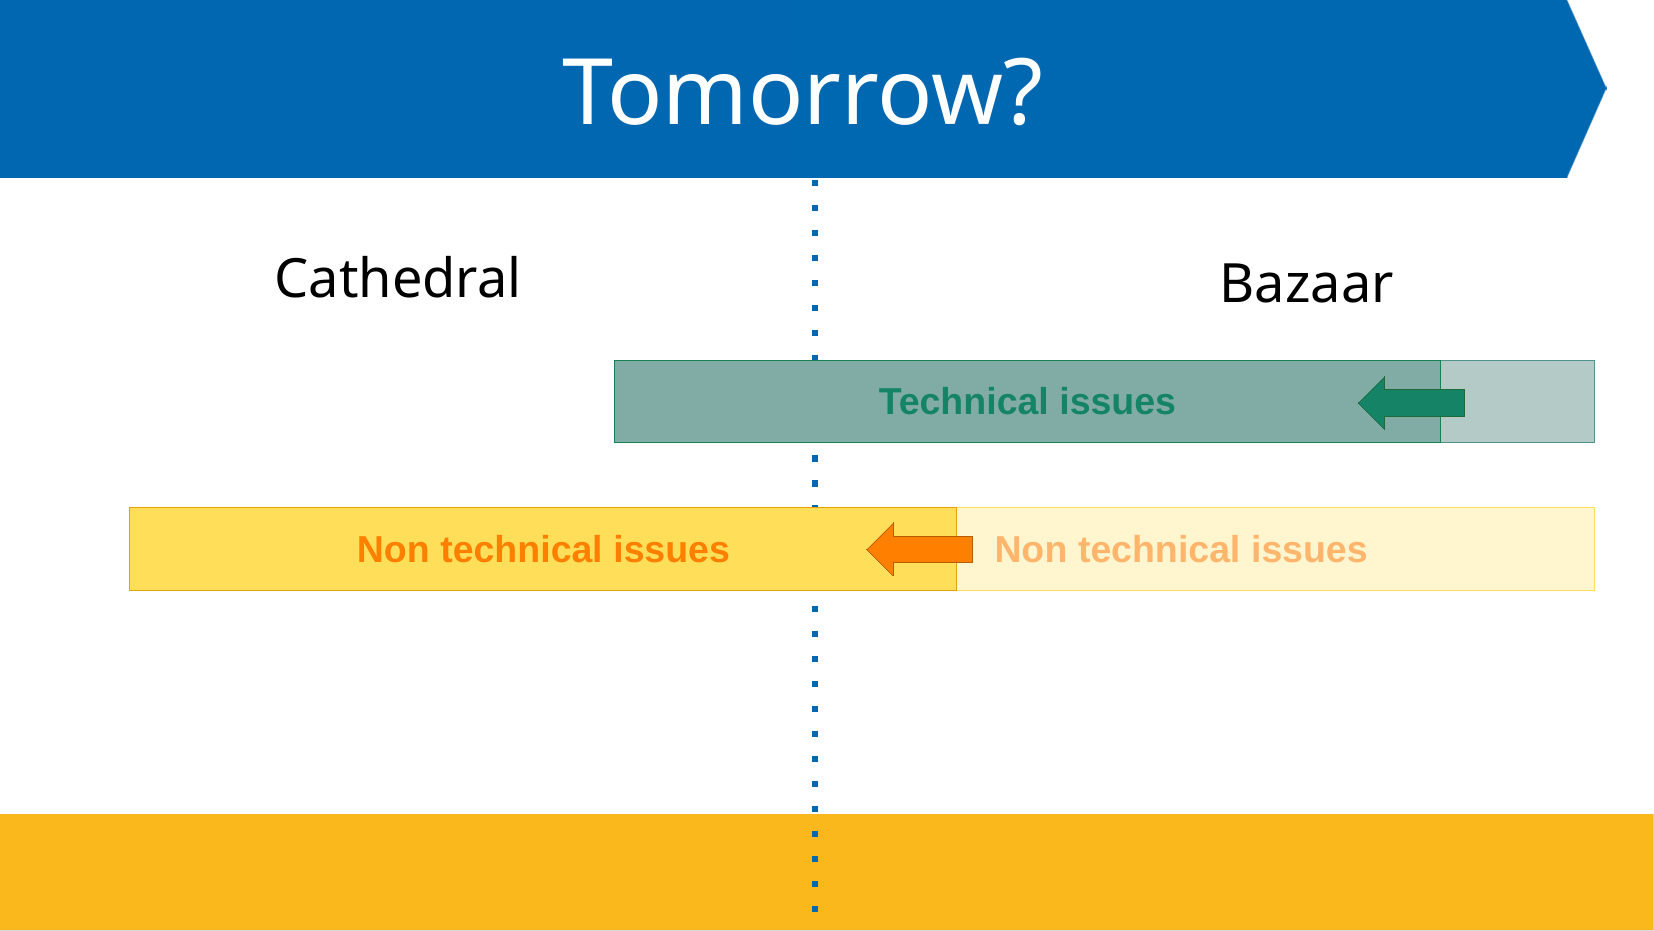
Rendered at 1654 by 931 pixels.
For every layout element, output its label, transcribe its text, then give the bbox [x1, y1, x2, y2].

text_box Technical issues [614, 360, 1441, 443]
text_box Technical issues [1441, 360, 1595, 443]
picture [0, 0, 1607, 178]
text_box Non technical issues [129, 507, 957, 591]
title Tomorrow? [59, 23, 1548, 154]
text_box Bazaar [1204, 237, 1518, 378]
text_box Cathedral [259, 231, 686, 319]
text_box [866, 522, 973, 576]
text_box Non technical issues [957, 507, 1595, 591]
picture [0, 814, 1654, 931]
text_box [1358, 376, 1465, 430]
